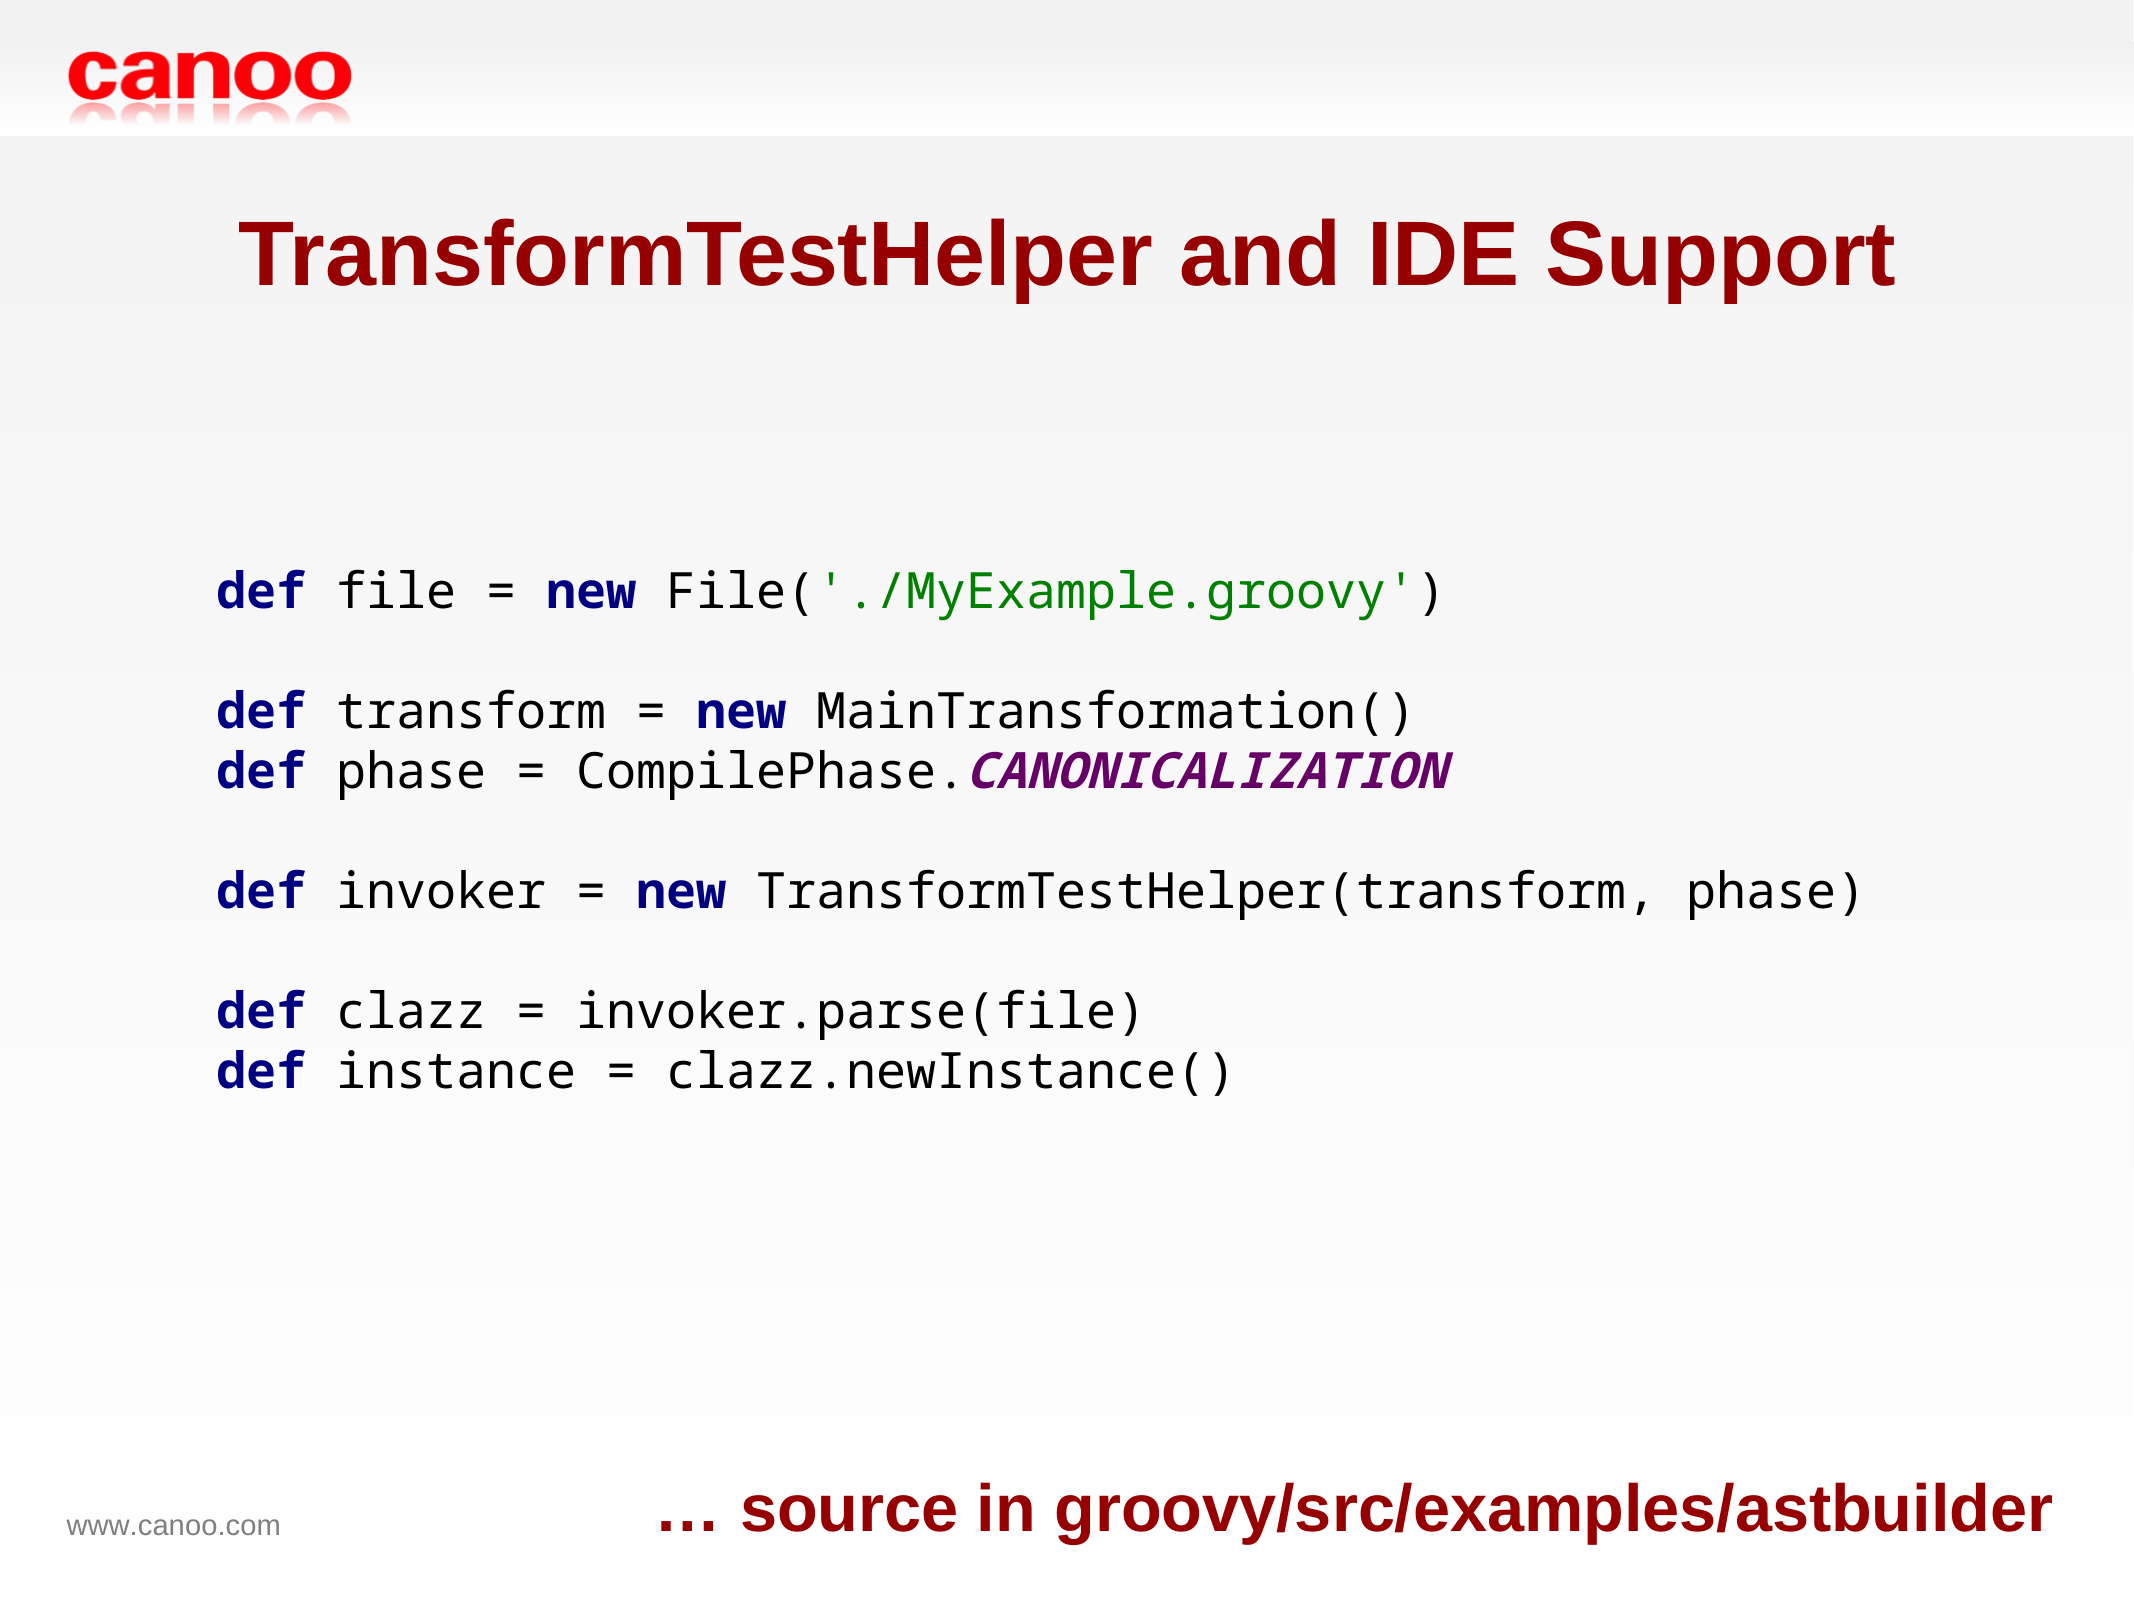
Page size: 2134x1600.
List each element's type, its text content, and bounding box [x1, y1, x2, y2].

picture [65, 48, 353, 154]
title TransformTestHelper and IDE Support [62, 185, 2075, 313]
title … source in groovy/src/examples/astbuilder [50, 1450, 2063, 1560]
subtitle def file = new File('./MyExample.groovy') def transform = new MainTransformation() def phase = CompilePhase.CANONICALIZATION def invoker = new TransformTestHelper(transform, phase) def clazz = invoker.parse(file) def instance = clazz.newInstance() [216, 403, 1917, 1254]
